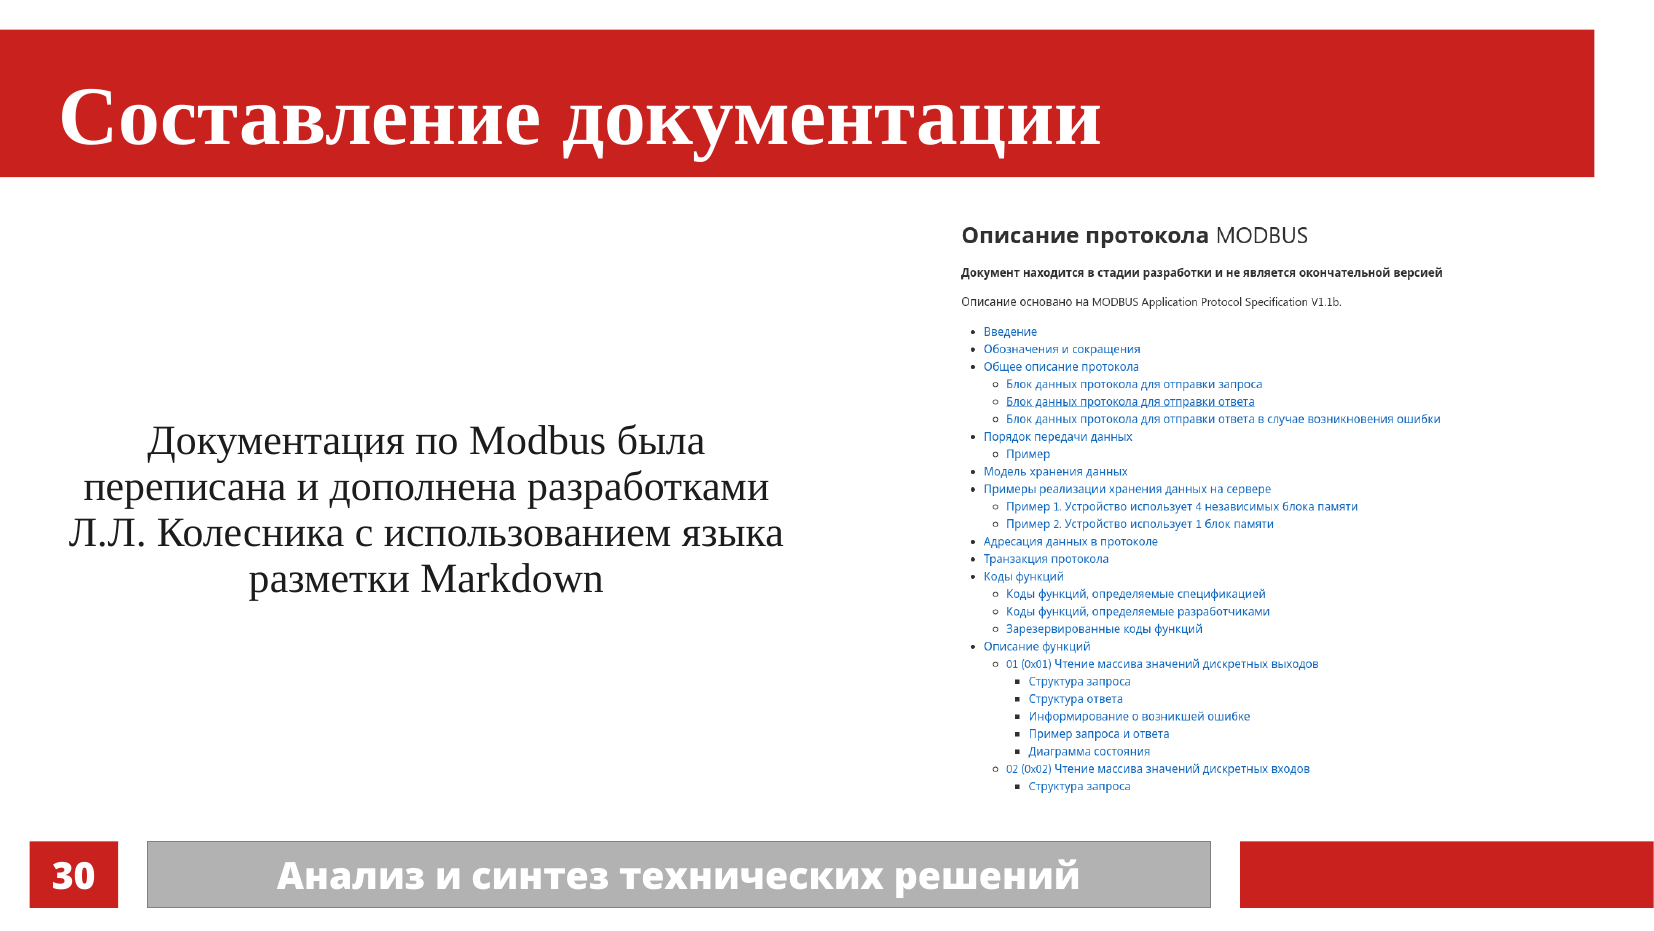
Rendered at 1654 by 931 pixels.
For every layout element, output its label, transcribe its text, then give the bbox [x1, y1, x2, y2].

title Составление документации [59, 44, 1595, 163]
picture [947, 221, 1449, 798]
list Документация по Modbus была переписана и дополнена разработками Л.Л. Колесника с использованием языка разметки Markdown [59, 221, 794, 798]
